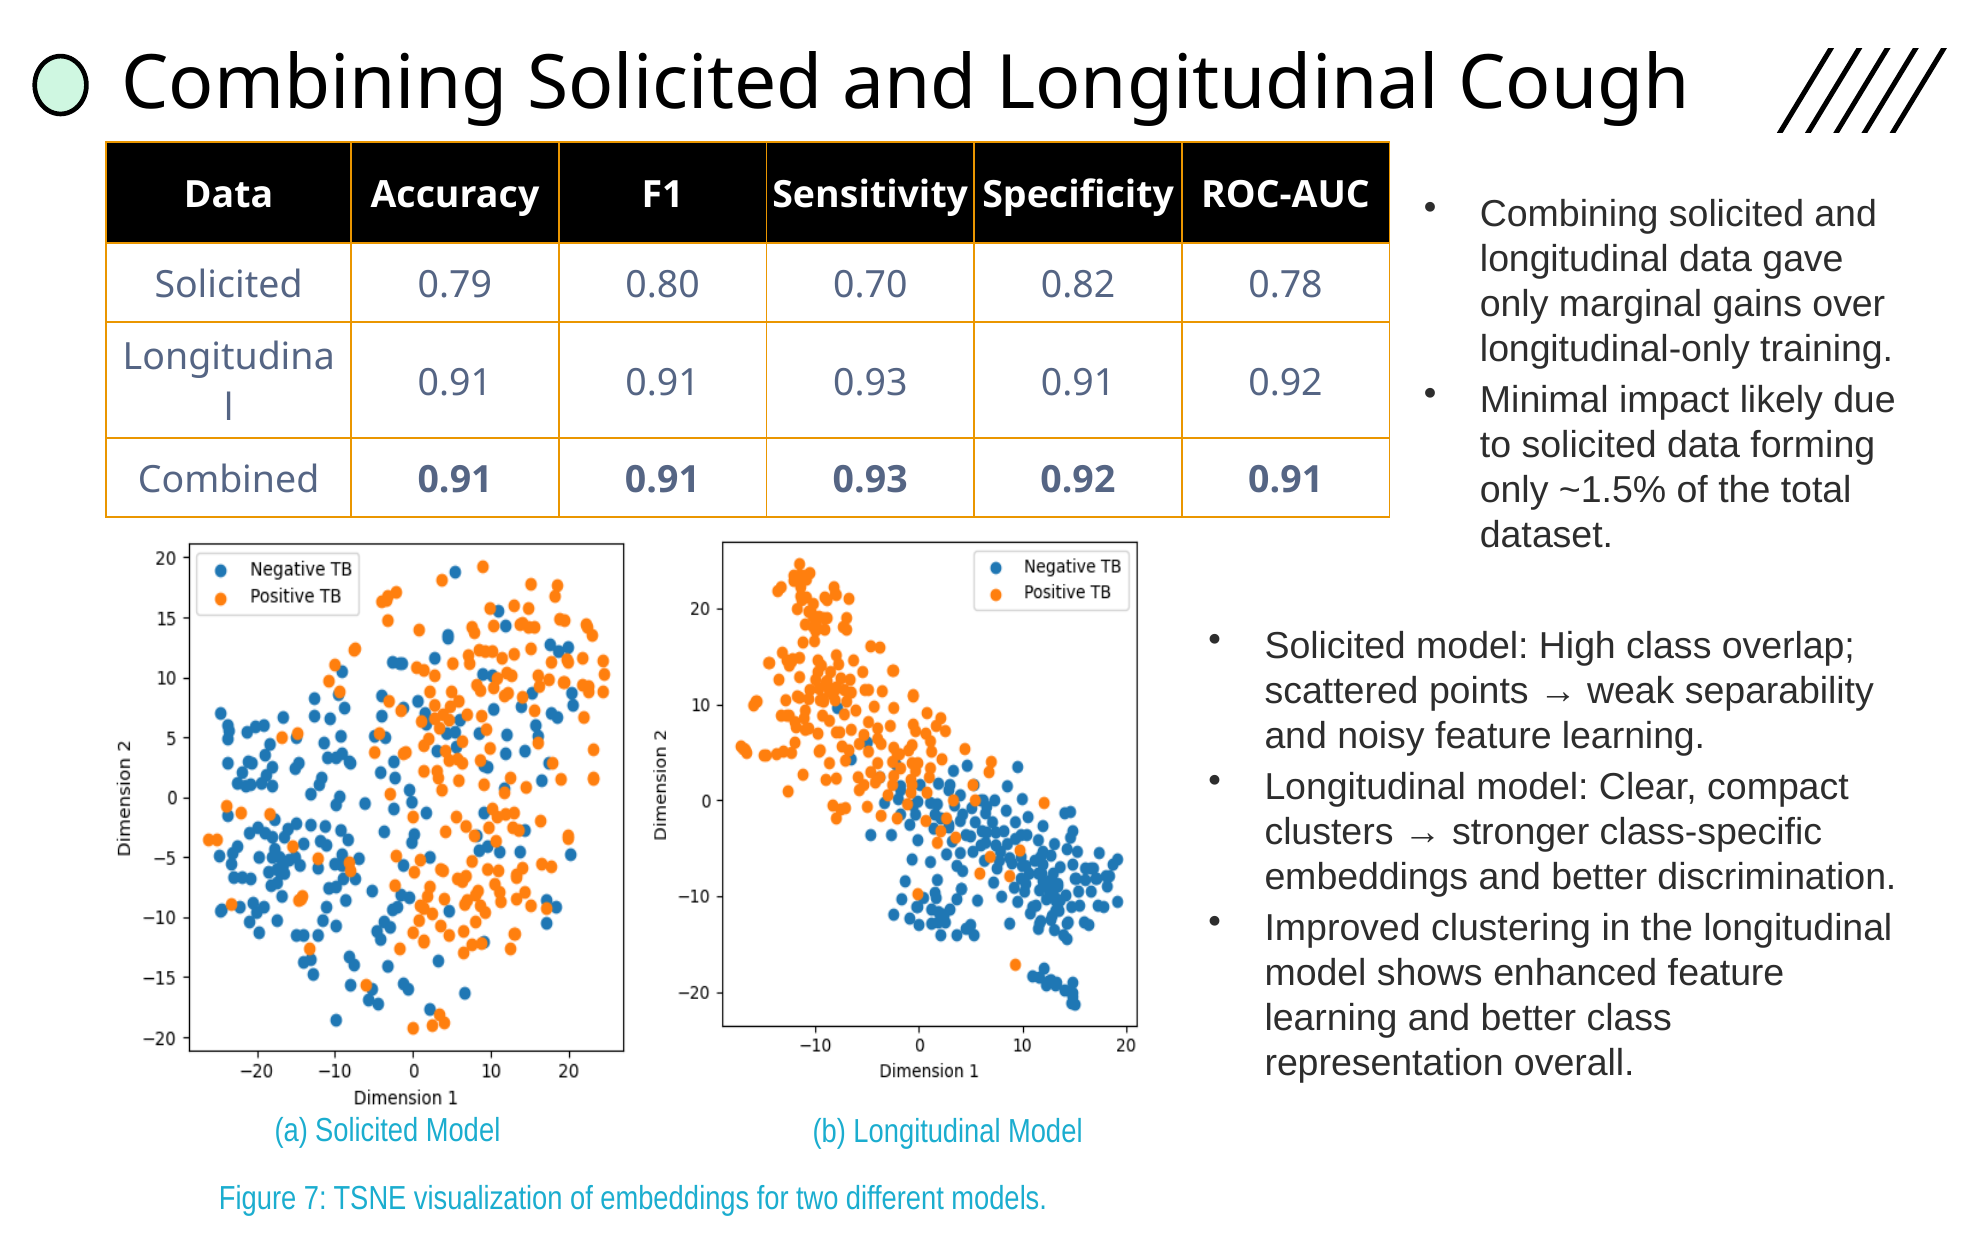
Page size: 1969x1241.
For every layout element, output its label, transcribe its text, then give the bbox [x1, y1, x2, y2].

title Combining Solicited and Longitudinal Cough [106, 26, 1804, 141]
table_cell 0.91 [352, 439, 558, 516]
table_cell 0.91 [560, 323, 766, 437]
table_cell 0.79 [352, 244, 558, 321]
table_cell 0.80 [560, 244, 766, 321]
table_cell 0.82 [975, 244, 1181, 321]
table_cell 0.92 [1183, 323, 1389, 437]
table_cell 0.91 [352, 323, 558, 437]
table_header F1 [560, 143, 766, 242]
table_header ROC-AUC [1183, 143, 1389, 242]
table_header Sensitivity [767, 143, 973, 242]
table_cell 0.92 [975, 439, 1181, 516]
table_cell Combined [107, 439, 350, 516]
table_header Data [107, 143, 350, 242]
text_box Combining solicited and longitudinal data gave only marginal gains over longitudinal-only training. Minimal impact likely due to solicited data forming only ~1.5% of the total dataset. [1362, 127, 1969, 559]
table_header Specificity [975, 143, 1181, 242]
picture [643, 529, 1147, 1094]
table_cell 0.91 [1183, 439, 1389, 516]
table_cell 0.93 [767, 323, 973, 437]
table_cell Longitudinal [107, 323, 350, 437]
text_box (b) Longitudinal Model [792, 1102, 1103, 1156]
text_box Figure 7: TSNE visualization of embeddings for two different models. [153, 1170, 1113, 1223]
table_cell 0.93 [767, 439, 973, 516]
table_cell Solicited [107, 244, 350, 321]
table_cell 0.91 [560, 439, 766, 516]
text_box Solicited model: High class overlap; scattered points → weak separability and noisy feature learning. Longitudinal model: Clear, compact clusters → stronger class-specific embeddings and better discrimination. Improved clustering in the longitudinal model shows enhanced feature learning and better class representation overall. [1146, 559, 1969, 1145]
table_cell 0.78 [1183, 244, 1389, 321]
table_cell 0.91 [975, 323, 1181, 437]
picture [106, 530, 634, 1122]
text_box (a) Solicited Model [235, 1102, 539, 1155]
table_header Accuracy [352, 143, 558, 242]
table_cell 0.70 [767, 244, 973, 321]
